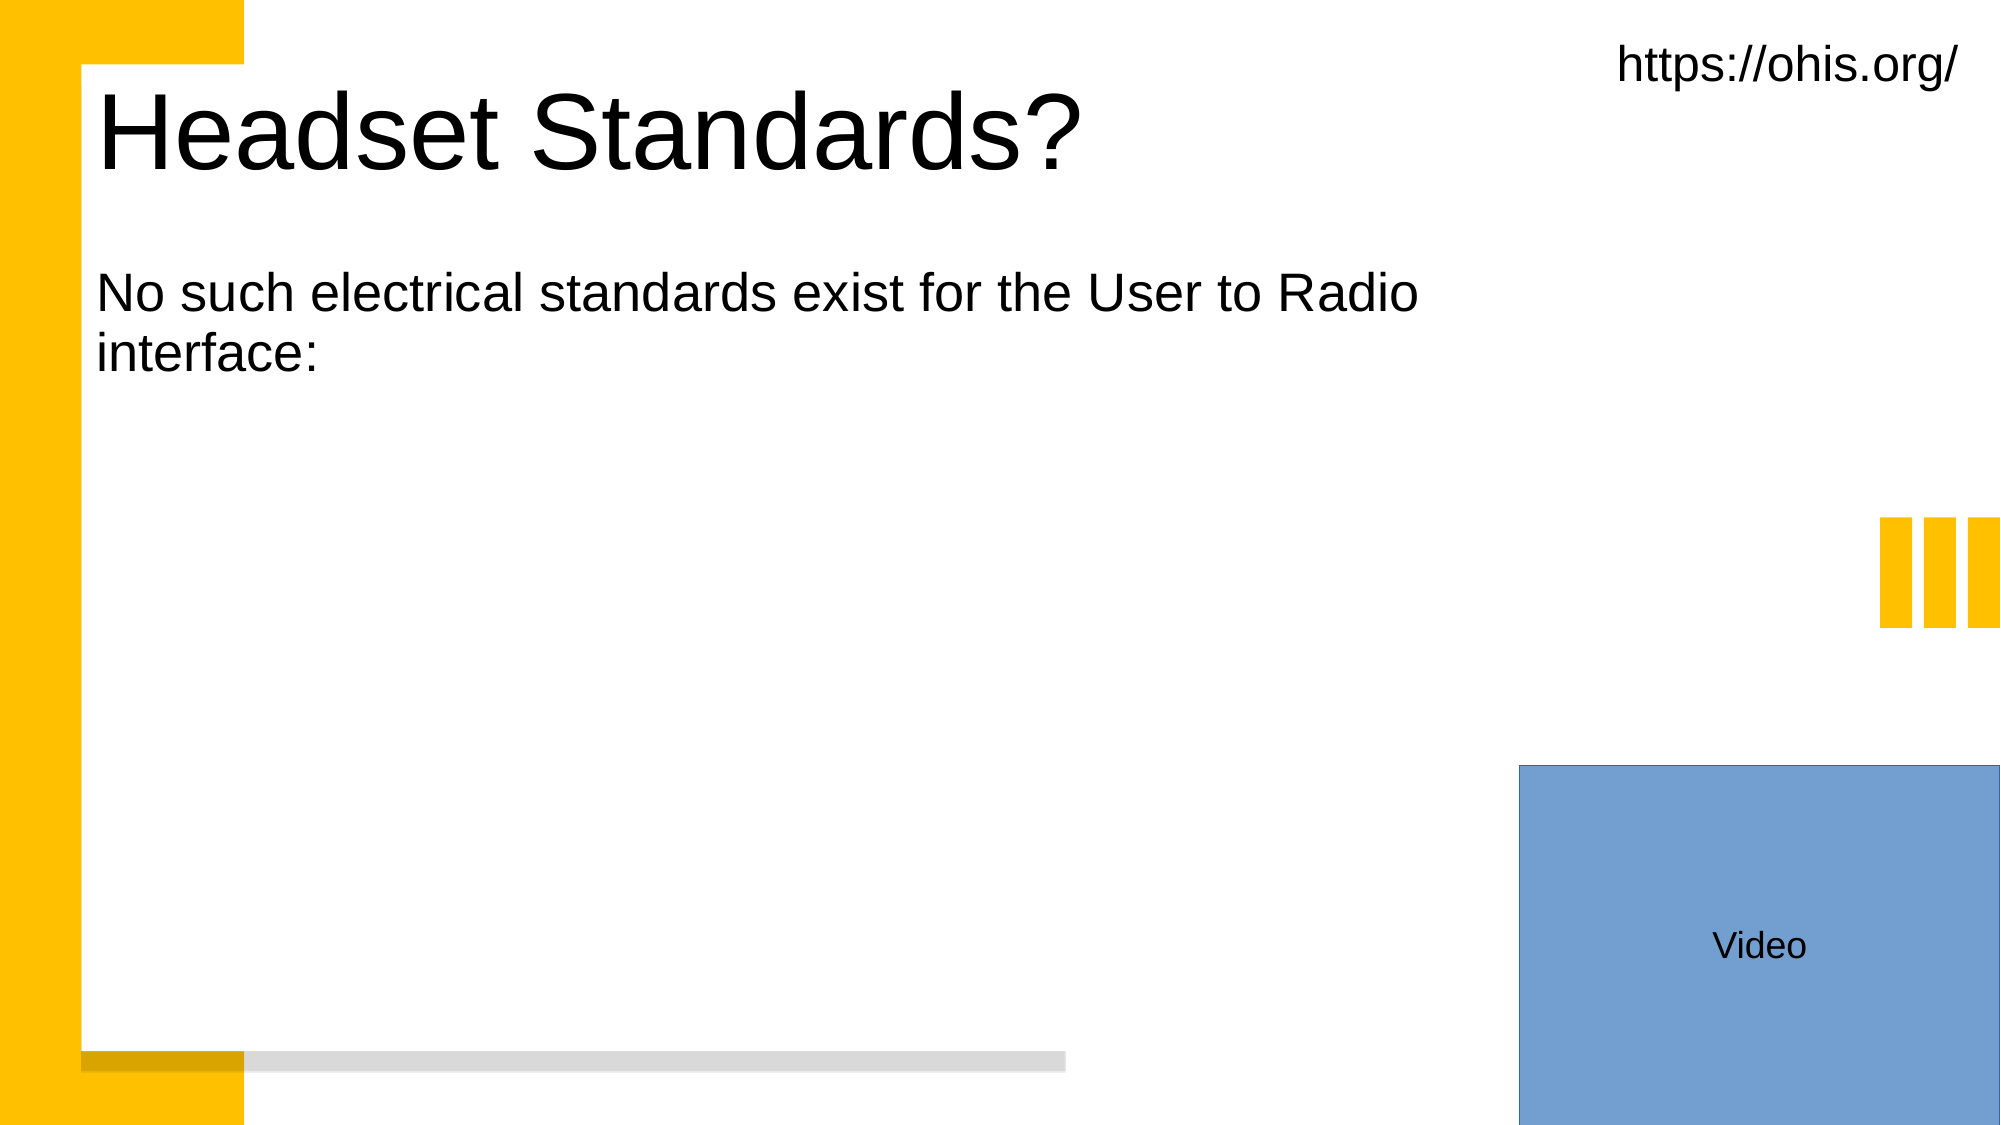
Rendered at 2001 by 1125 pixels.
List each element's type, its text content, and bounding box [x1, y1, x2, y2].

text_box [0, 0, 2000, 1125]
text_box Headset Standards? [81, 64, 1921, 201]
text_box https://ohis.org/ [1590, 29, 1974, 105]
text_box Video [1519, 765, 2000, 1125]
text_box No such electrical standards exist for the User to Radio interface: [81, 254, 1516, 1036]
